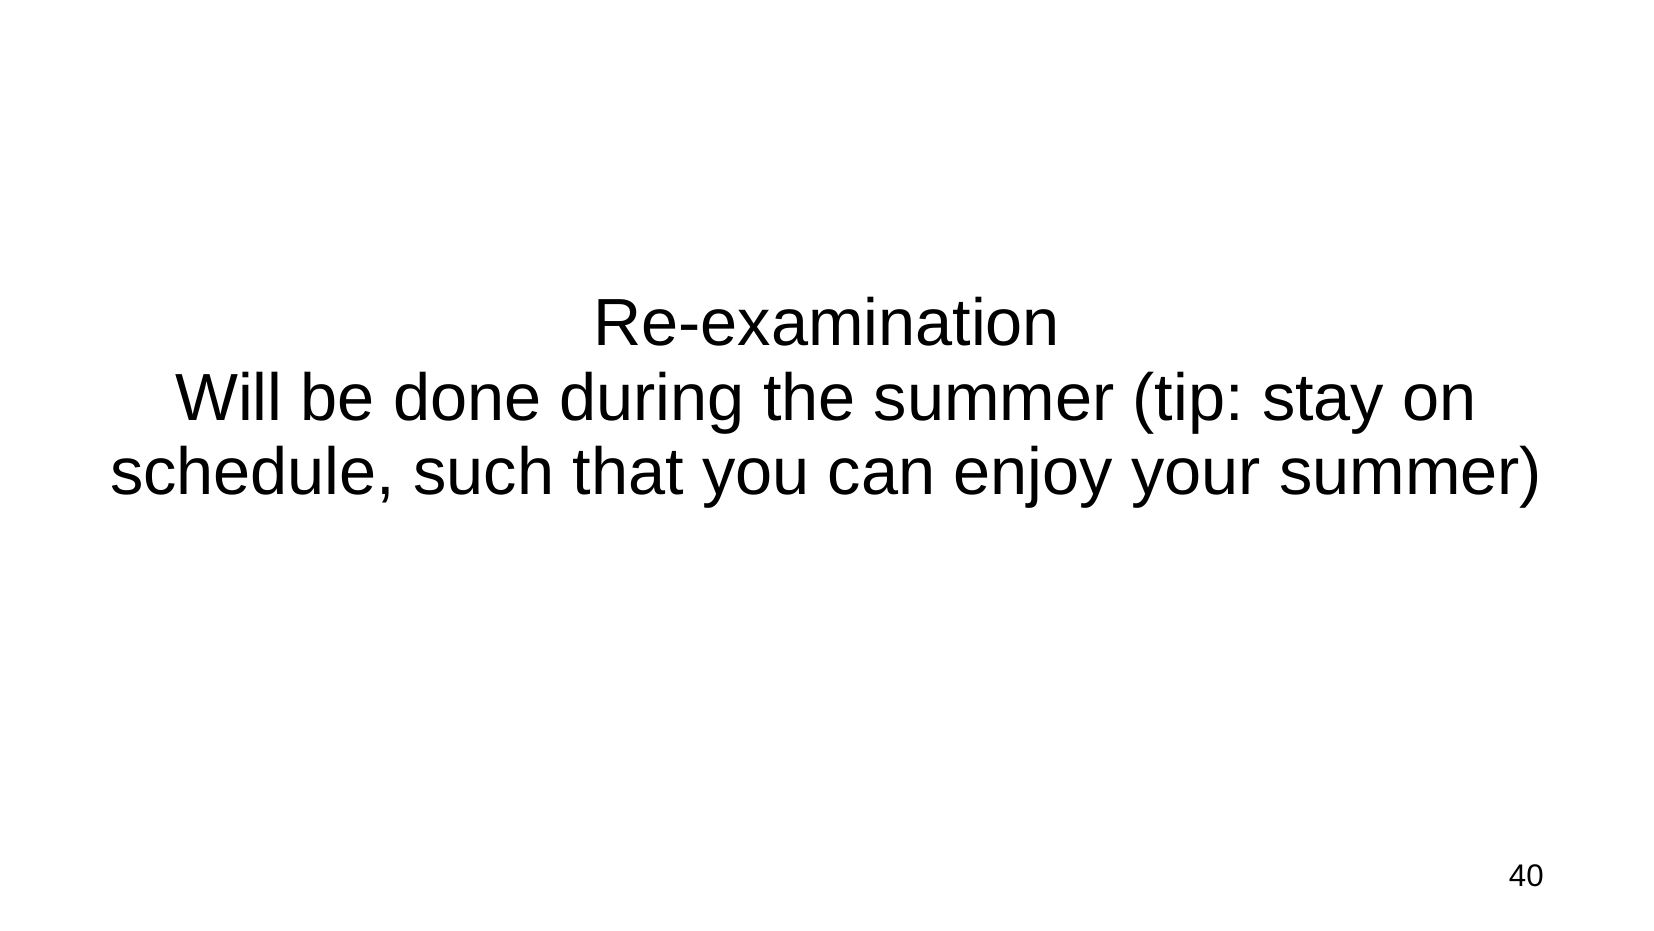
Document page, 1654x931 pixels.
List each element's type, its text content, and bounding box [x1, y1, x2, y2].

subtitle Re-examination Will be done during the summer (tip: stay on schedule, such that you can enjoy your summer) [82, 37, 1571, 757]
text_box <nummer> [1494, 850, 1654, 921]
